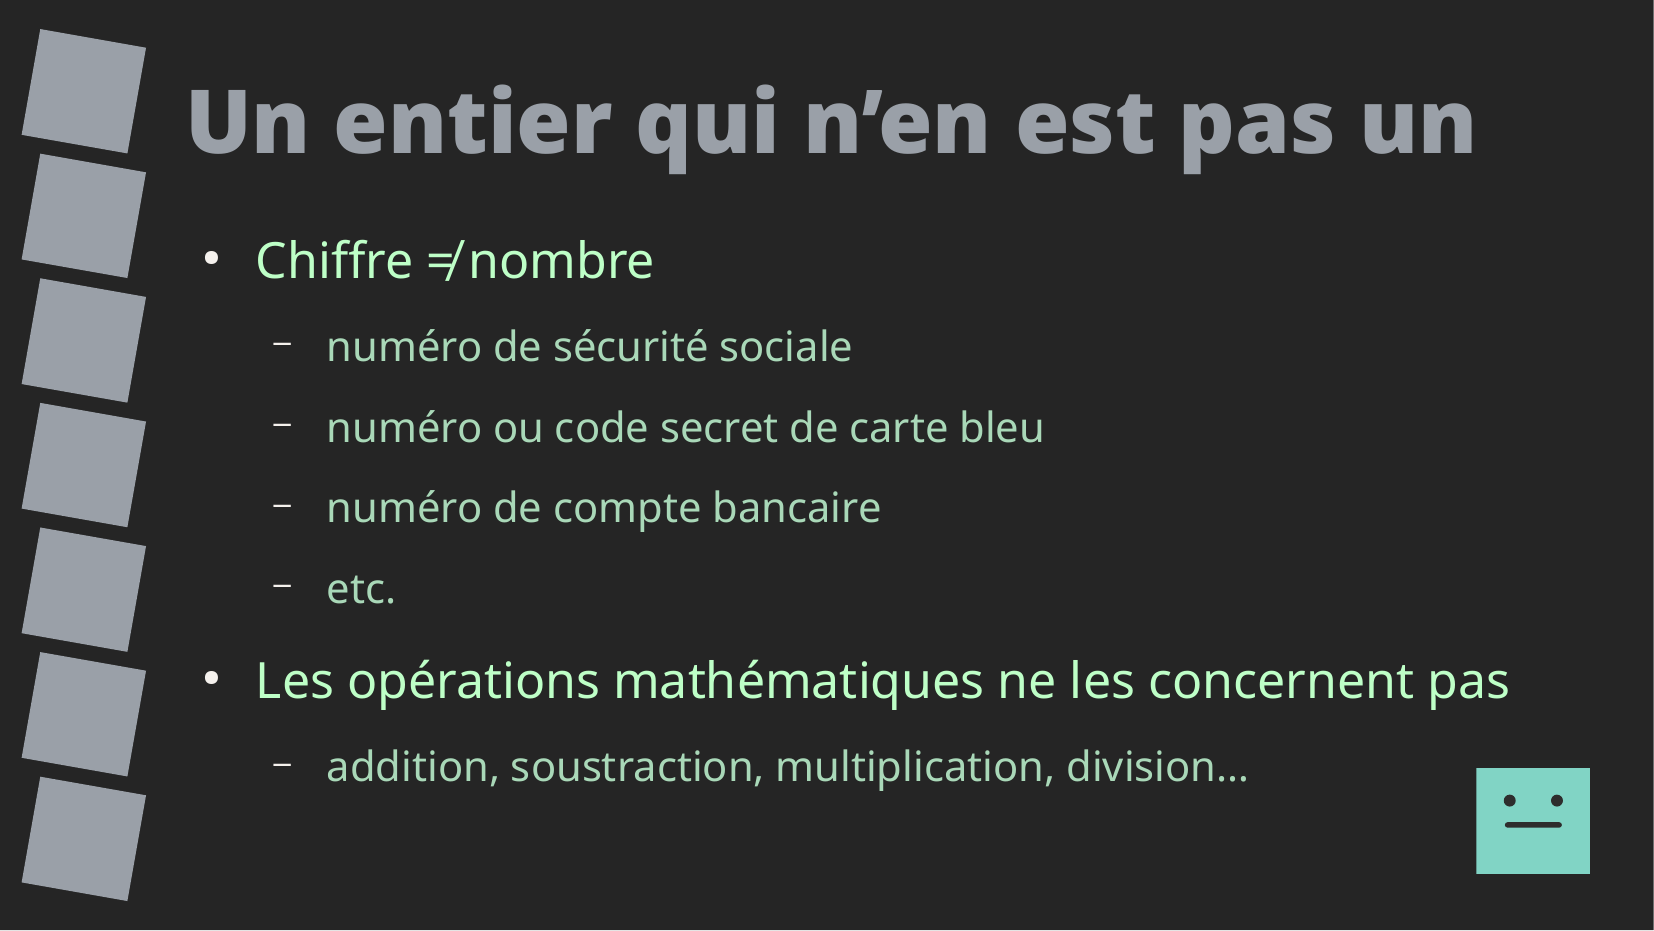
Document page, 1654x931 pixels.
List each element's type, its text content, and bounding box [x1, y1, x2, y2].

picture [1476, 767, 1591, 874]
list Chiffre ≠ nombre numéro de sécurité sociale numéro ou code secret de carte bleu numéro de compte bancaire etc. Les opérations mathématiques ne les concernent pas addition, soustraction, multiplication, division… [184, 225, 1636, 901]
title Un entier qui n’en est pas un [184, 59, 1654, 154]
